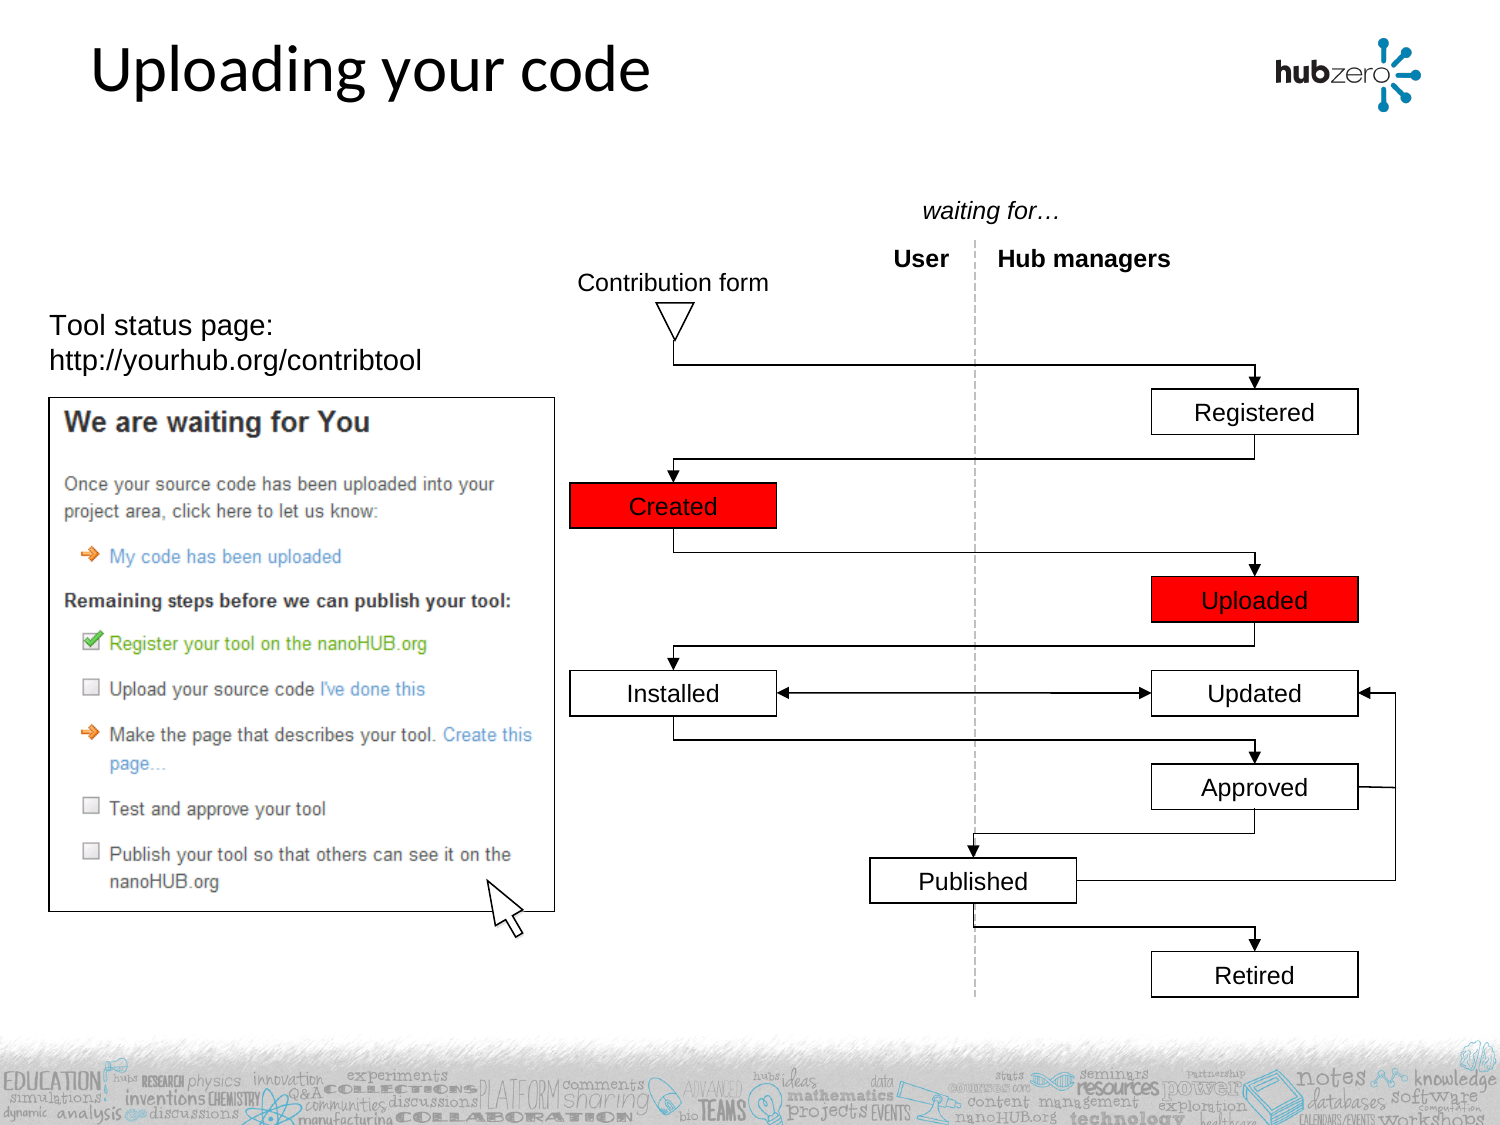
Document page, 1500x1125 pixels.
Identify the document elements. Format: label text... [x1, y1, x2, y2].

text_box [487, 880, 523, 938]
title Uploading your code [75, 12, 1249, 118]
text_box Uploaded [1151, 576, 1358, 622]
picture [0, 1034, 1500, 1125]
text_box Tool status page: http://yourhub.org/contribtool [34, 298, 438, 385]
picture [50, 398, 554, 911]
text_box waiting for… [832, 187, 1152, 244]
text_box Published [870, 857, 1077, 904]
text_box Installed [570, 670, 777, 716]
text_box Retired [1151, 951, 1358, 997]
text_box Created [570, 482, 777, 529]
text_box Updated [1151, 670, 1358, 716]
text_box Hub managers [982, 234, 1221, 291]
text_box Registered [1151, 389, 1358, 435]
picture [1272, 35, 1424, 115]
text_box Approved [1151, 764, 1358, 810]
text_box User [814, 234, 965, 291]
text_box Contribution form [507, 259, 840, 316]
